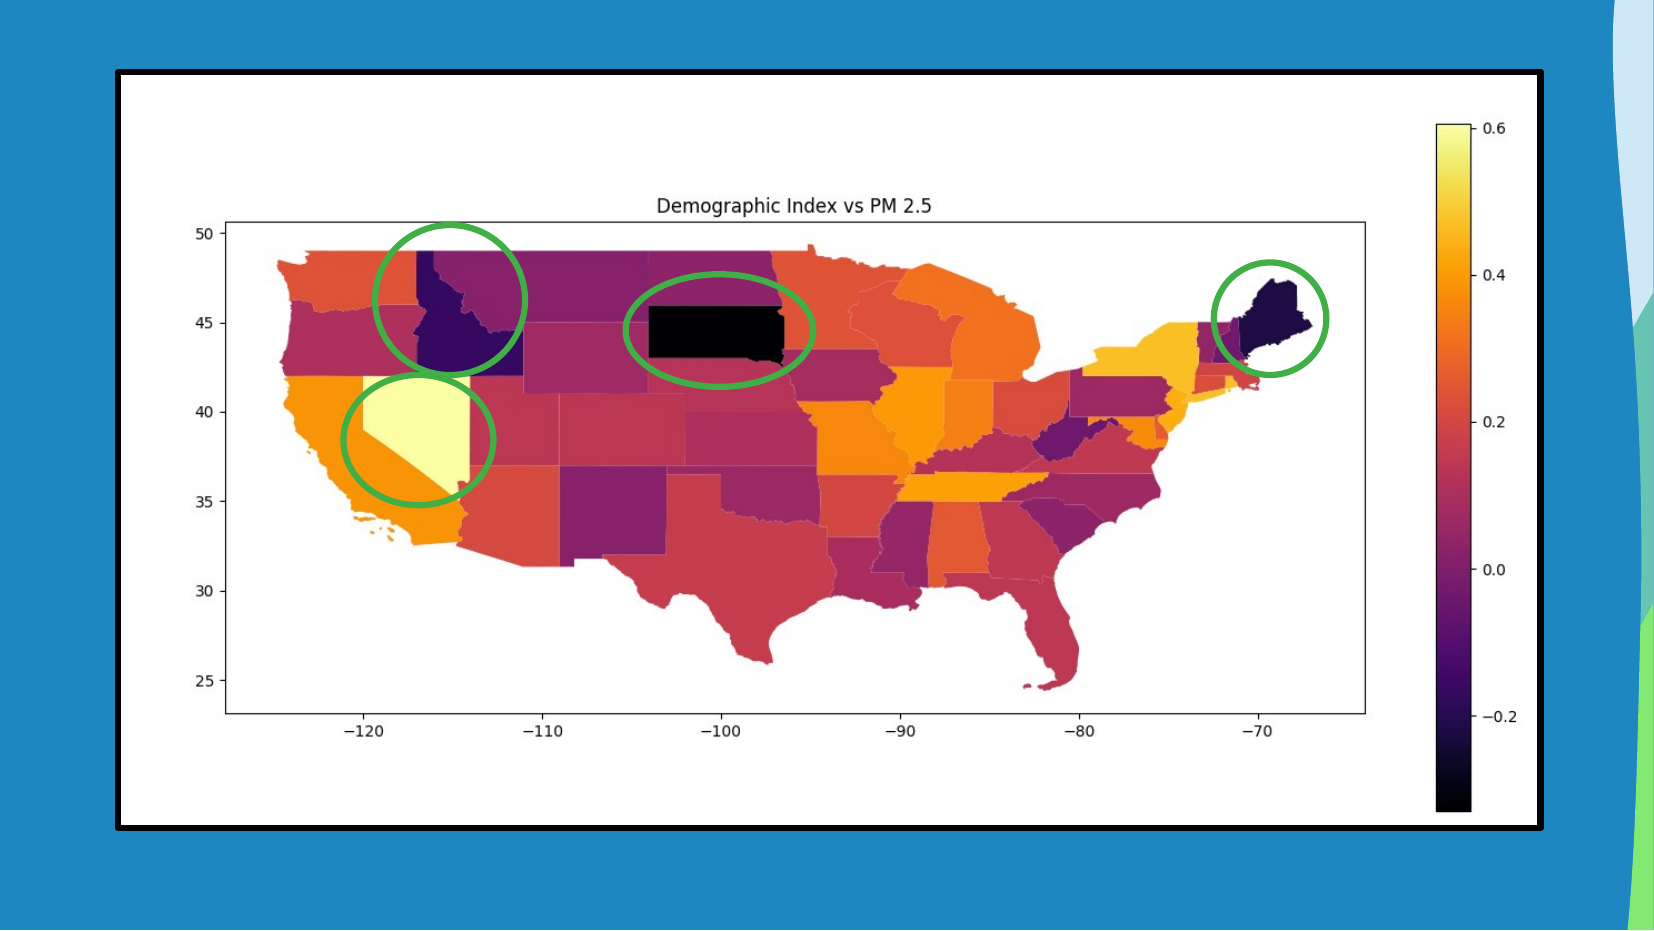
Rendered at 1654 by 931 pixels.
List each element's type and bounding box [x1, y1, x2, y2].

picture [120, 75, 1538, 825]
